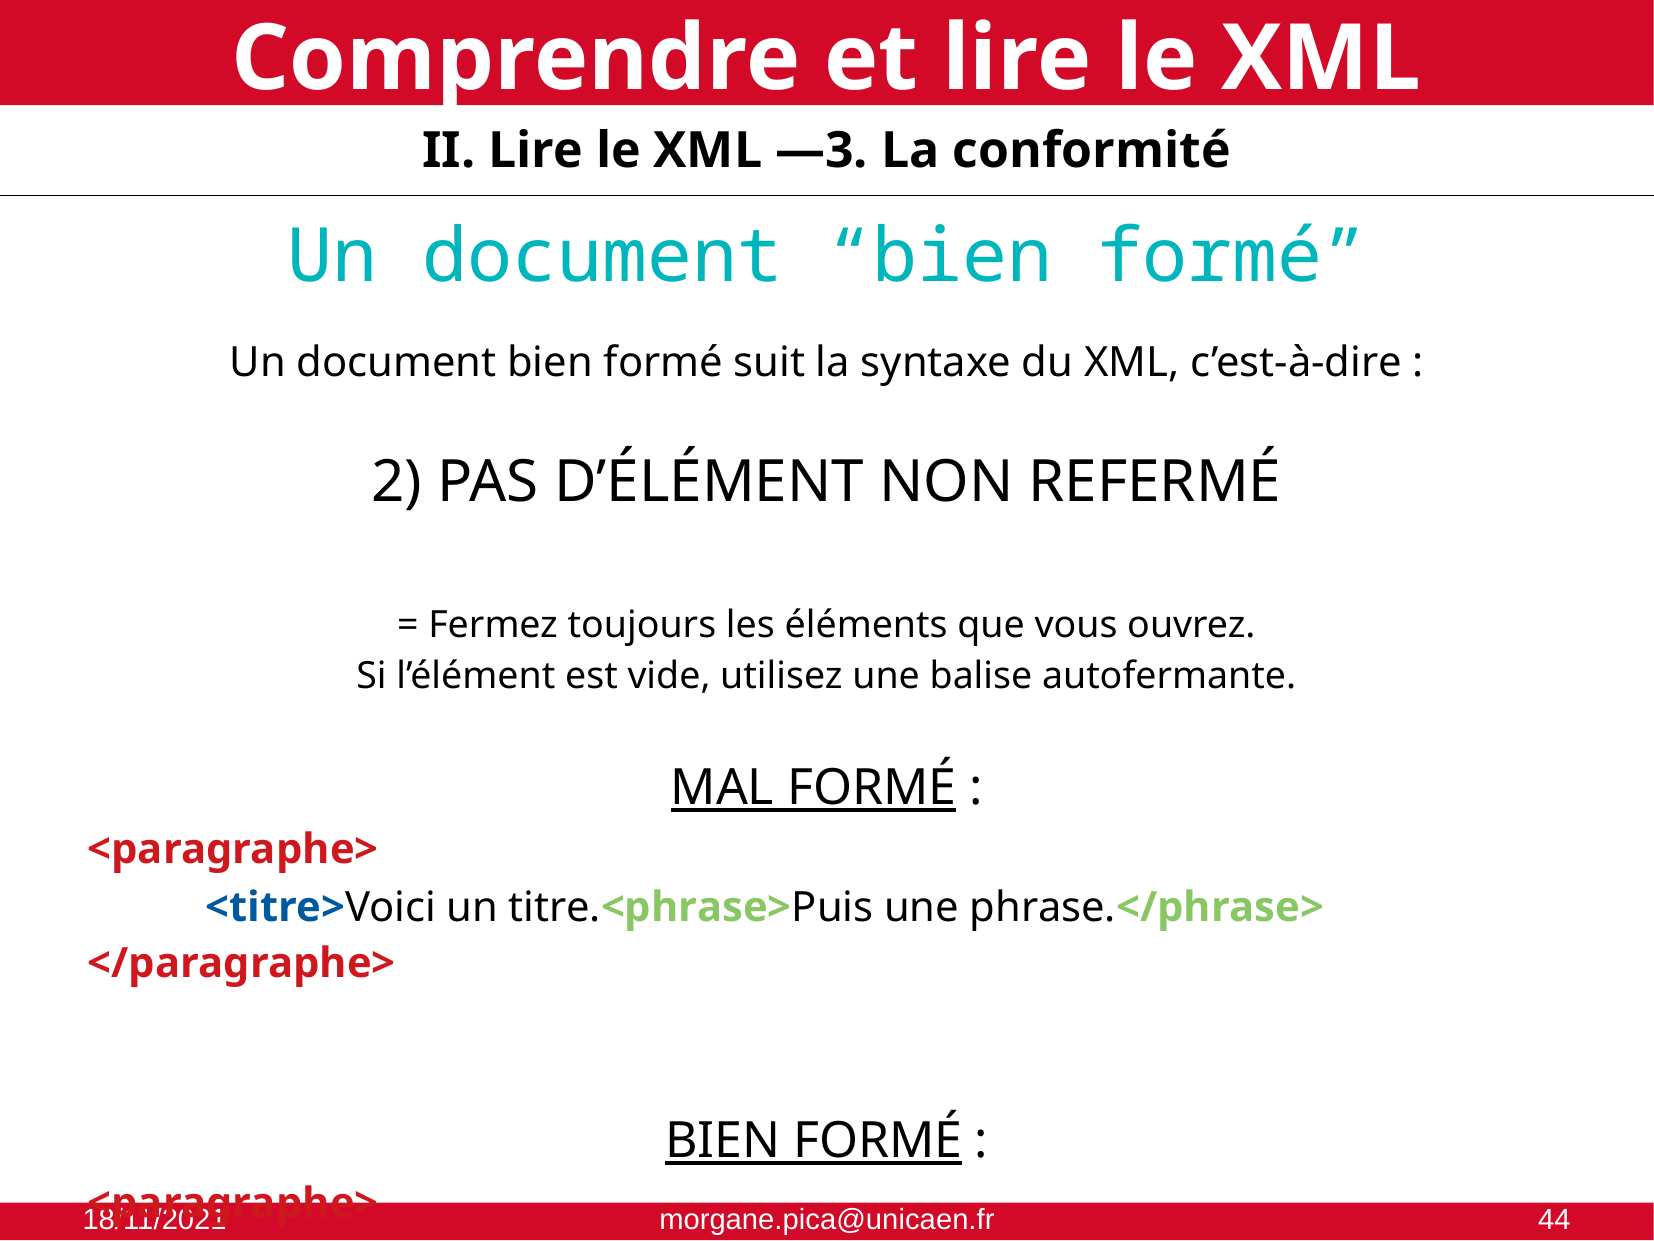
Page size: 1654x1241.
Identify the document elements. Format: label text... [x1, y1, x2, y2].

title II. Lire le XML —3. La conformité [0, 106, 1654, 191]
text_box Un document “bien formé” [161, 193, 1493, 284]
text_box Un document bien formé suit la syntaxe du XML, c’est-à-dire : 2) PAS D’ÉLÉMENT NON REFERMÉ = Fermez toujours les éléments que vous ouvrez. Si l’élément est vide, utilisez une balise autofermante. MAL FORMÉ : <paragraphe> <titre>Voici un titre.<phrase>Puis une phrase.</phrase> </paragraphe> BIEN FORMÉ : <paragraphe> <titre>Voici un titre.</titre><phrase>Puis une phrase.</phrase> </paragraphe> [72, 323, 1581, 1173]
title Comprendre et lire le XML [0, 0, 1654, 106]
